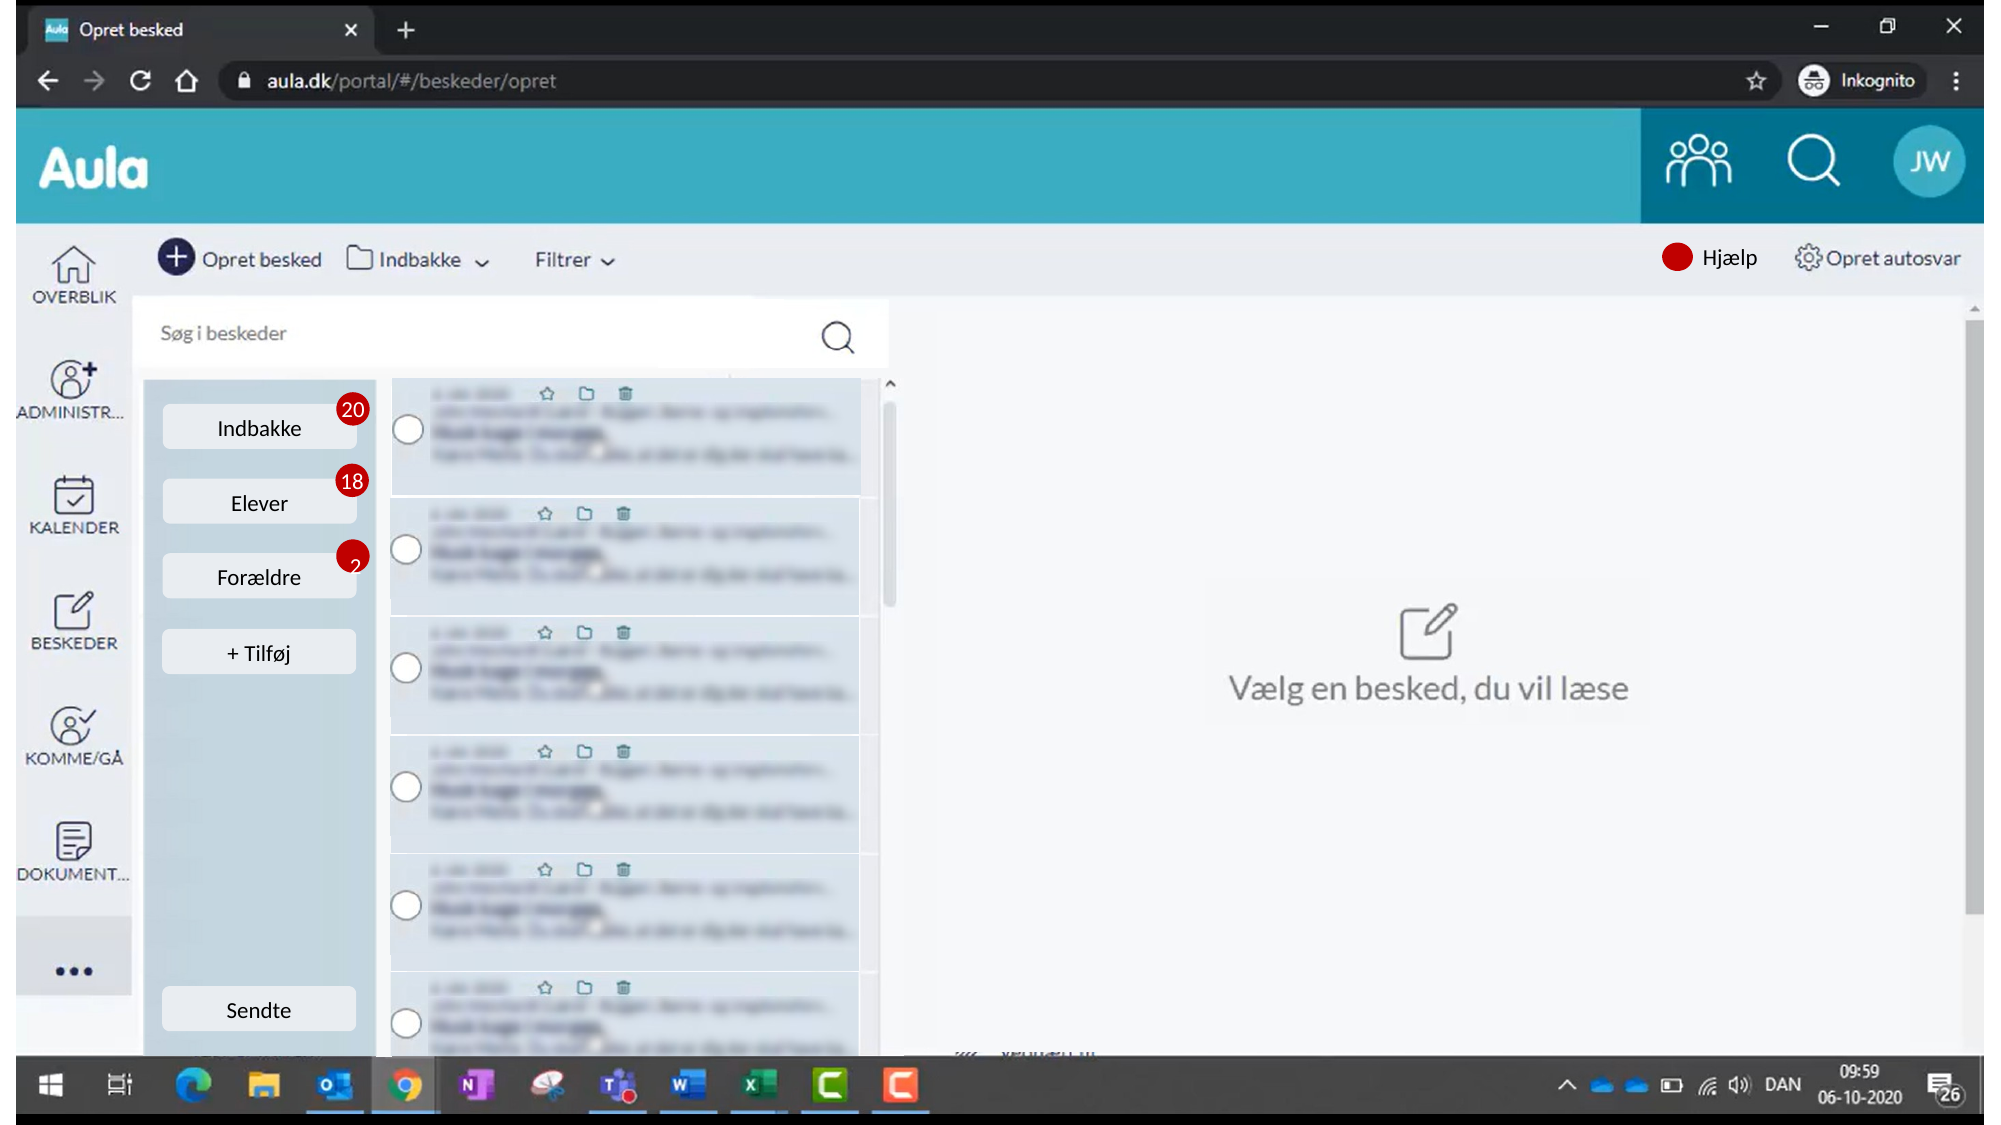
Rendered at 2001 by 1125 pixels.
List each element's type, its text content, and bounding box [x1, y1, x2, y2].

picture [1666, 131, 1732, 191]
text_box Forældre [162, 553, 357, 599]
text_box Indbakke [162, 403, 357, 449]
text_box 18 [325, 459, 397, 503]
text_box + Tilføj [162, 628, 357, 675]
text_box Hjælp [1687, 235, 1774, 279]
text_box 2 [336, 539, 370, 573]
picture [16, 0, 1984, 1125]
text_box 20 [326, 387, 392, 431]
text_box Sendte [162, 986, 357, 1032]
picture [1785, 128, 1840, 186]
text_box [1662, 242, 1687, 271]
picture [1893, 126, 1965, 197]
text_box Elever [162, 478, 357, 524]
